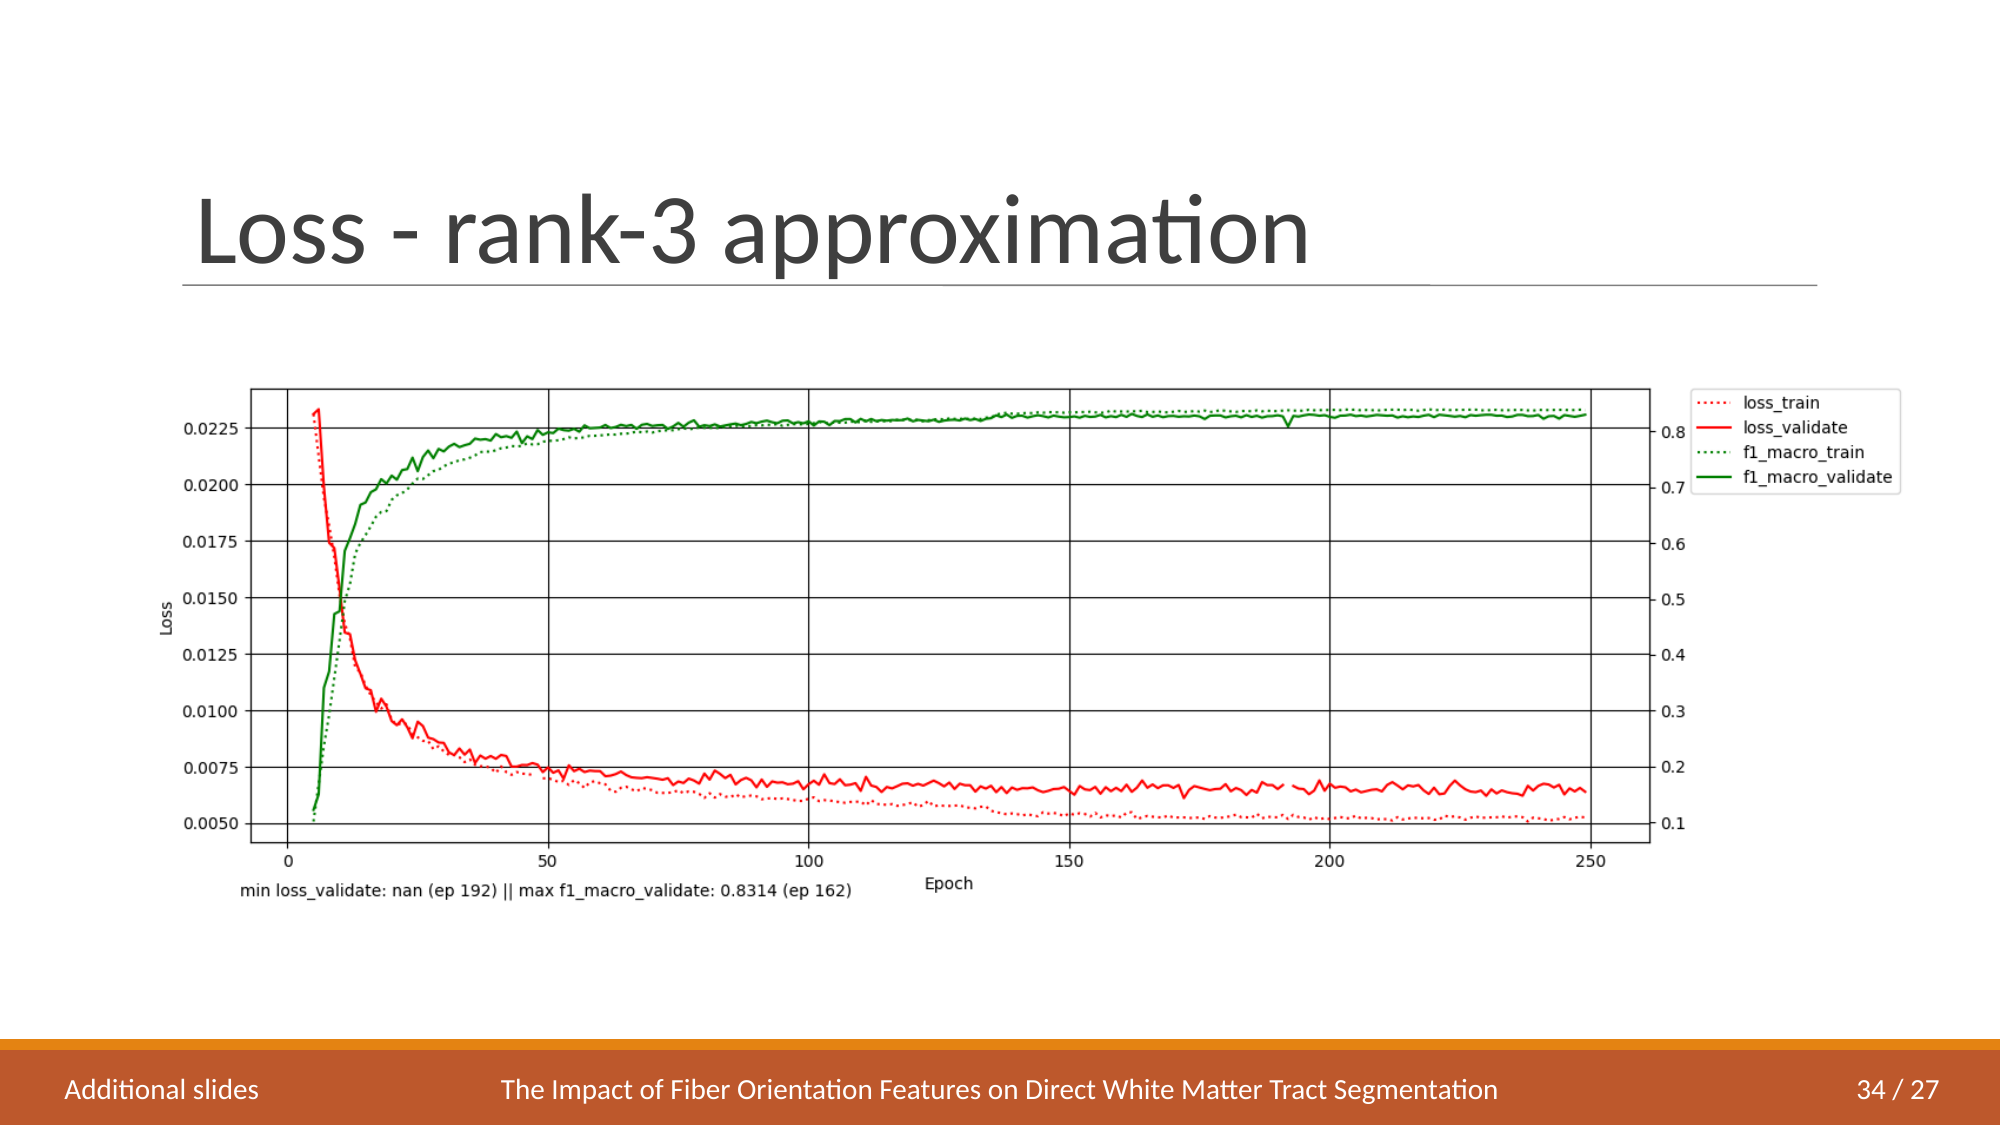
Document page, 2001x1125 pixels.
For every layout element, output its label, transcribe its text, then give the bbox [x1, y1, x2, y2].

slide_number The Impact of Fiber Orientation Features on Direct White Matter Tract Segmentation [392, 907, 1608, 1125]
slide_number 1 / 27 [1741, 753, 1962, 1125]
slide_number Additional slides [49, 907, 356, 1125]
picture [0, 363, 2000, 907]
title Loss - rank-3 approximation [180, 114, 1830, 333]
